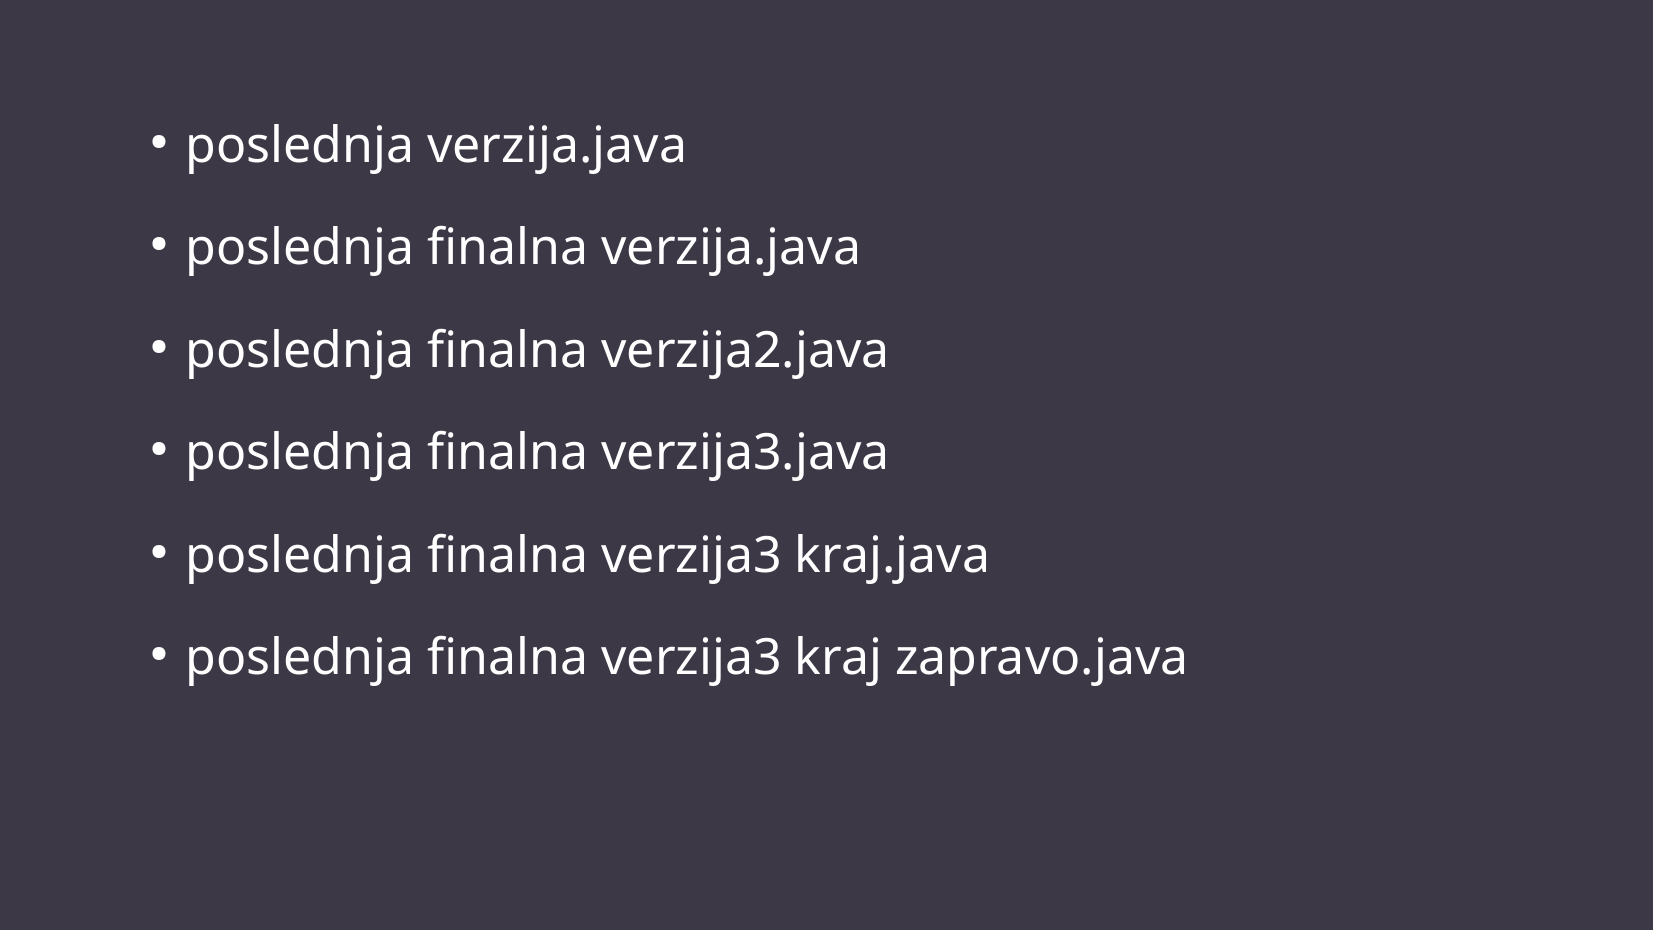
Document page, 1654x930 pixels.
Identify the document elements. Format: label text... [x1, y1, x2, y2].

subtitle poslednja verzija.java poslednja finalna verzija.java poslednja finalna verzija2.java poslednja finalna verzija3.java poslednja finalna verzija3 kraj.java poslednja finalna verzija3 kraj zapravo.java [150, 75, 1501, 877]
